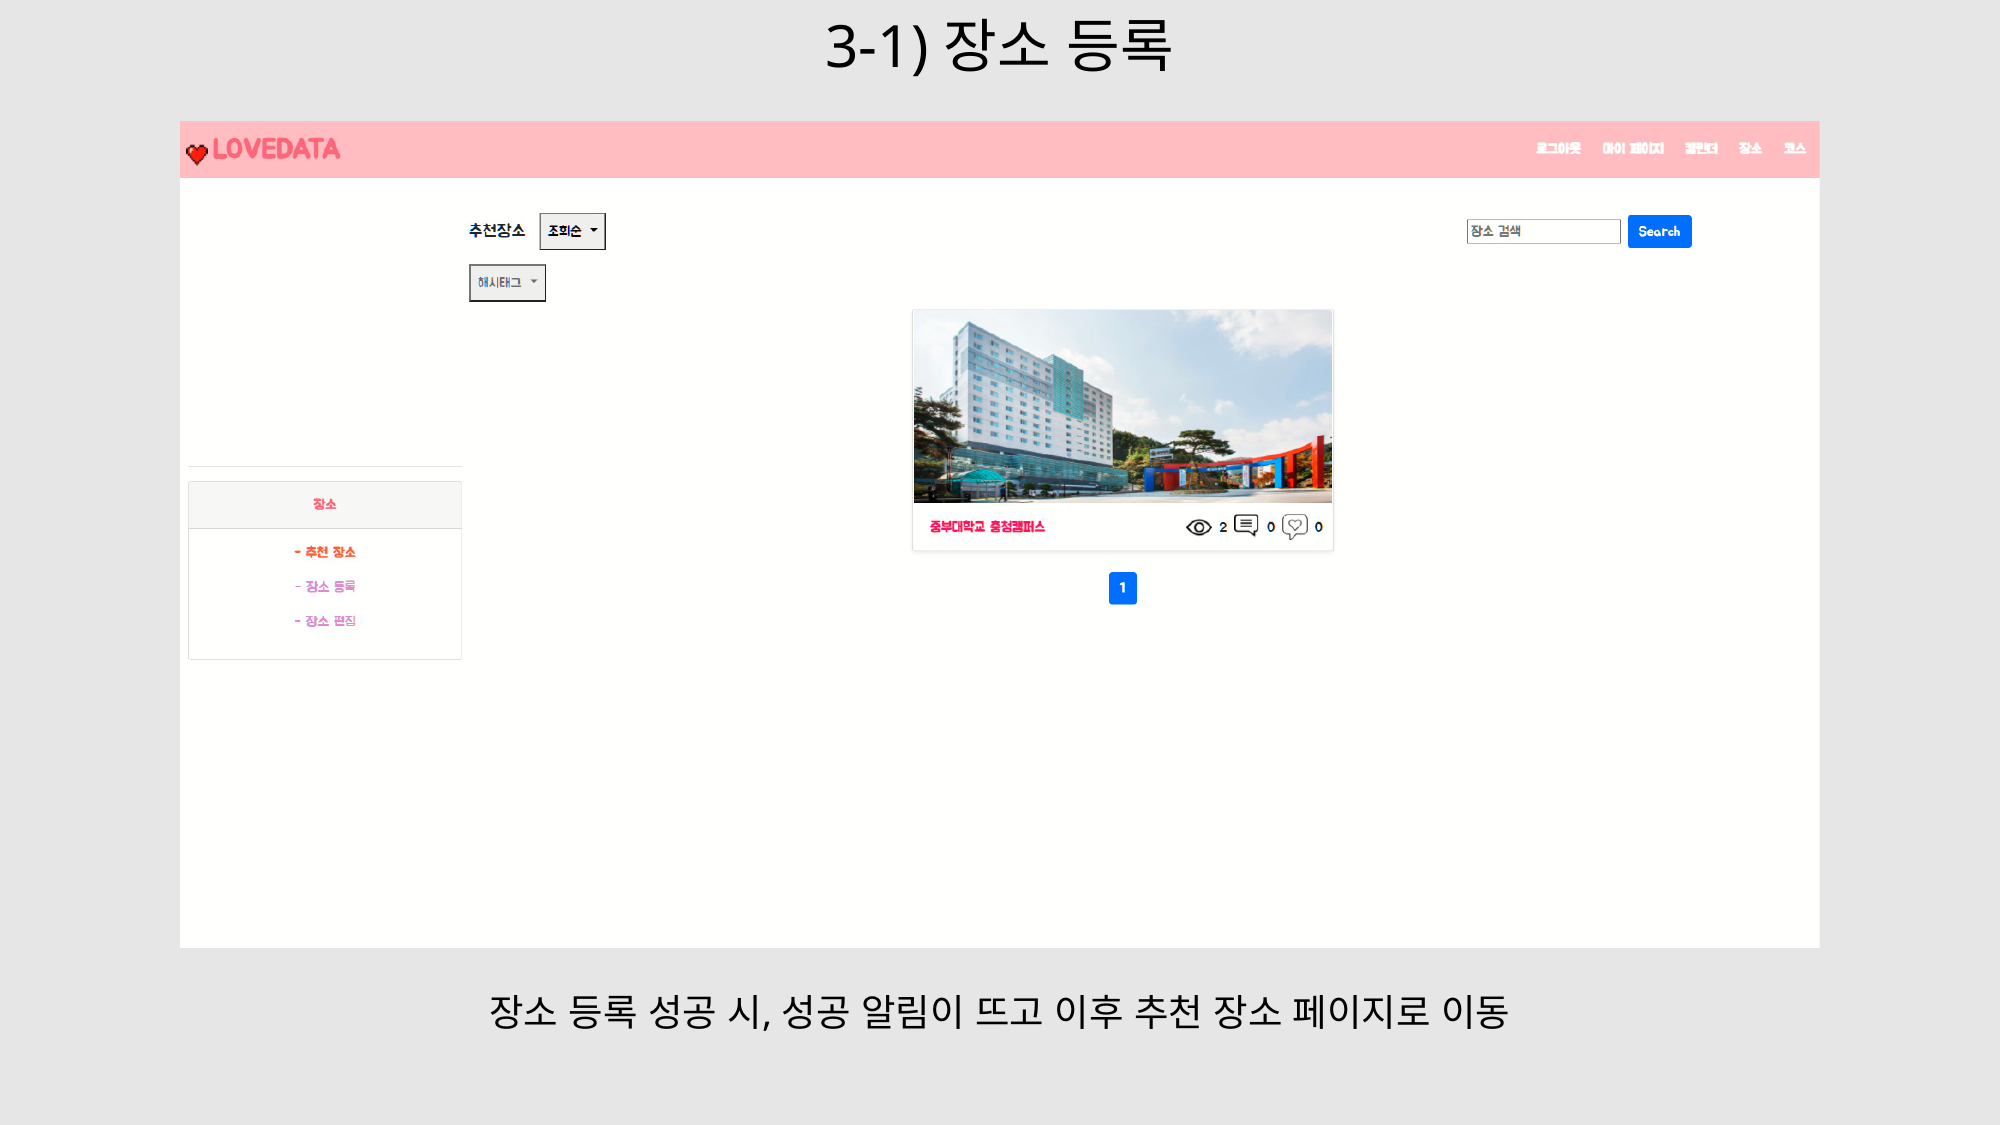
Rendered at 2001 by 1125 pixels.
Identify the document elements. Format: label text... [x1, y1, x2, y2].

picture [180, 121, 1820, 949]
text_box 장소 등록 성공 시, 성공 알림이 뜨고 이후 추천 장소 페이지로 이동 [474, 981, 1526, 1042]
text_box 3-1) 장소 등록 [564, 2, 1436, 87]
